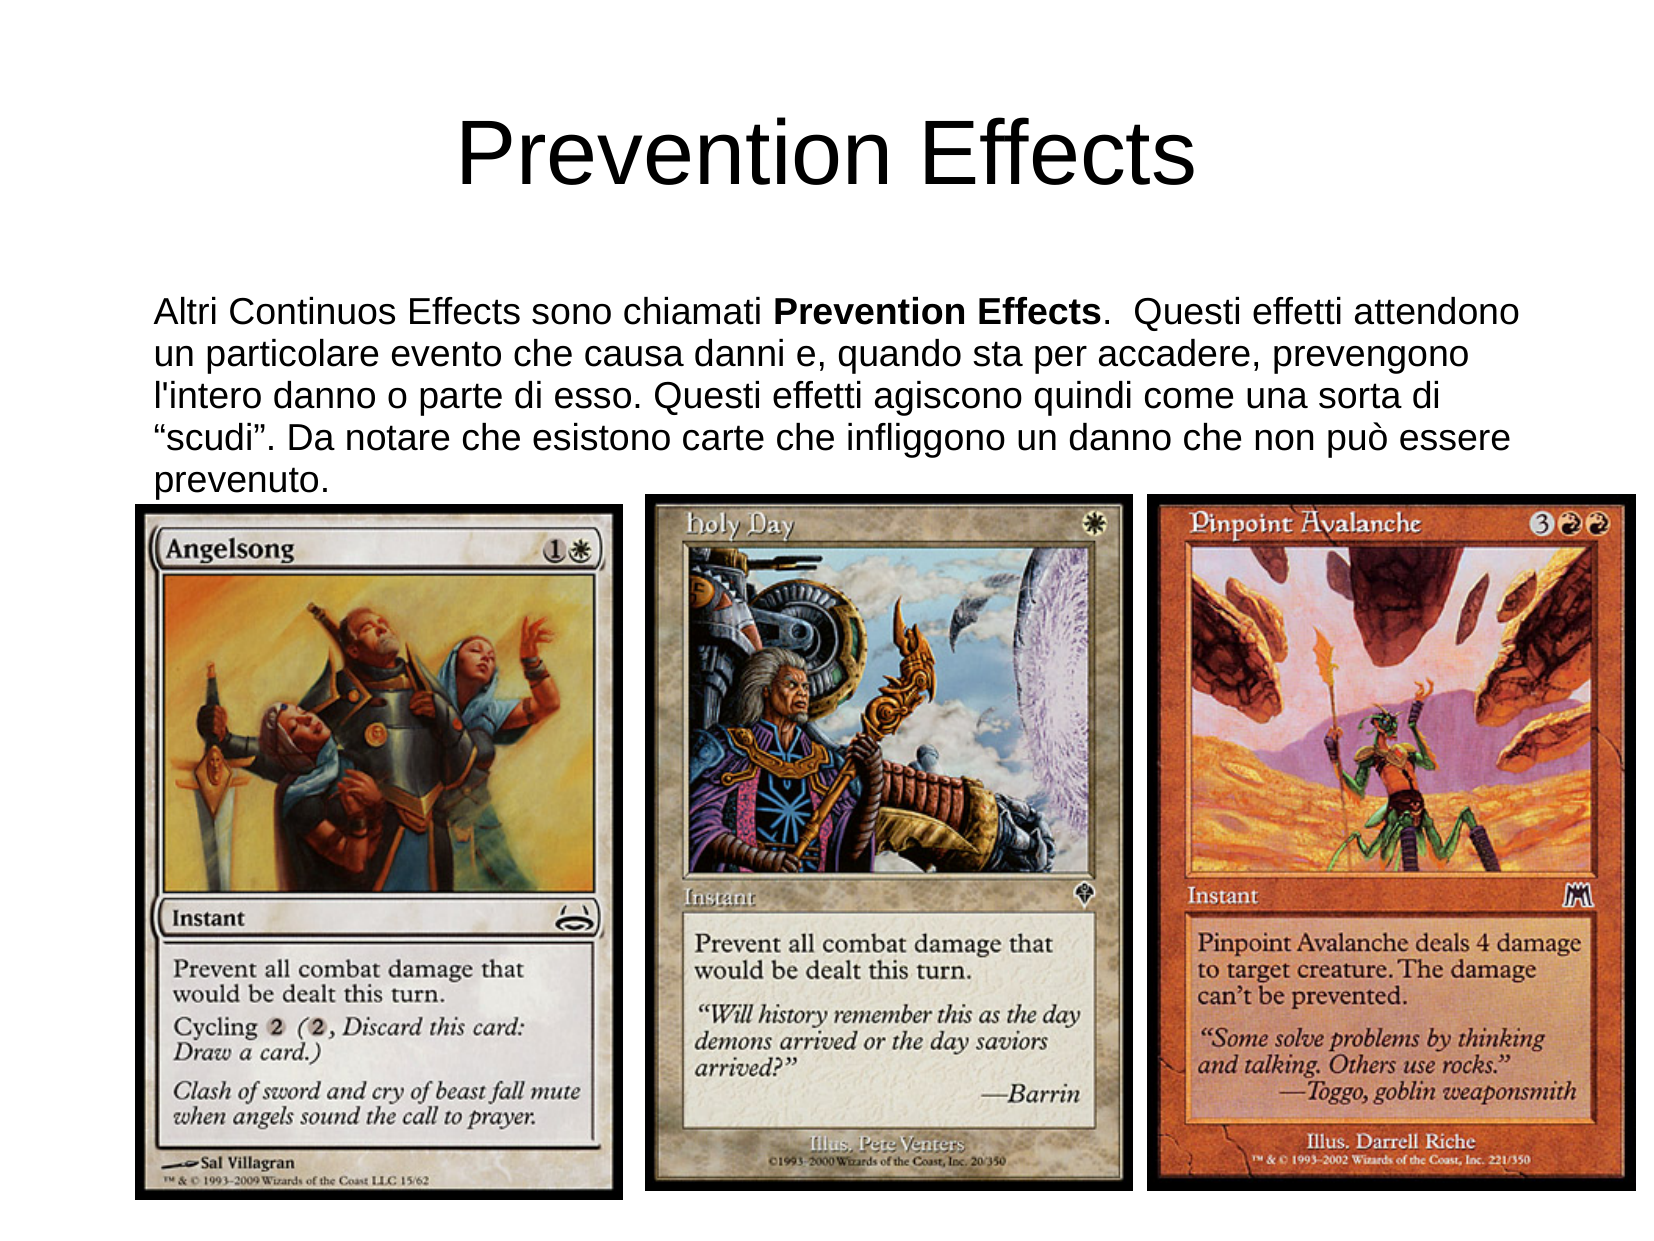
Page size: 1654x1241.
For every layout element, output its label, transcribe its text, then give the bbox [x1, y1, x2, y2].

list Altri Continuos Effects sono chiamati Prevention Effects. Questi effetti attendono un particolare evento che causa danni e, quando sta per accadere, prevengono l'intero danno o parte di esso. Questi effetti agiscono quindi come una sorta di “scudi”. Da notare che esistono carte che infliggono un danno che non può essere prevenuto. [82, 290, 1571, 1010]
title Prevention Effects [82, 49, 1571, 257]
picture [135, 504, 623, 1201]
picture [1147, 494, 1636, 1191]
picture [645, 494, 1133, 1191]
